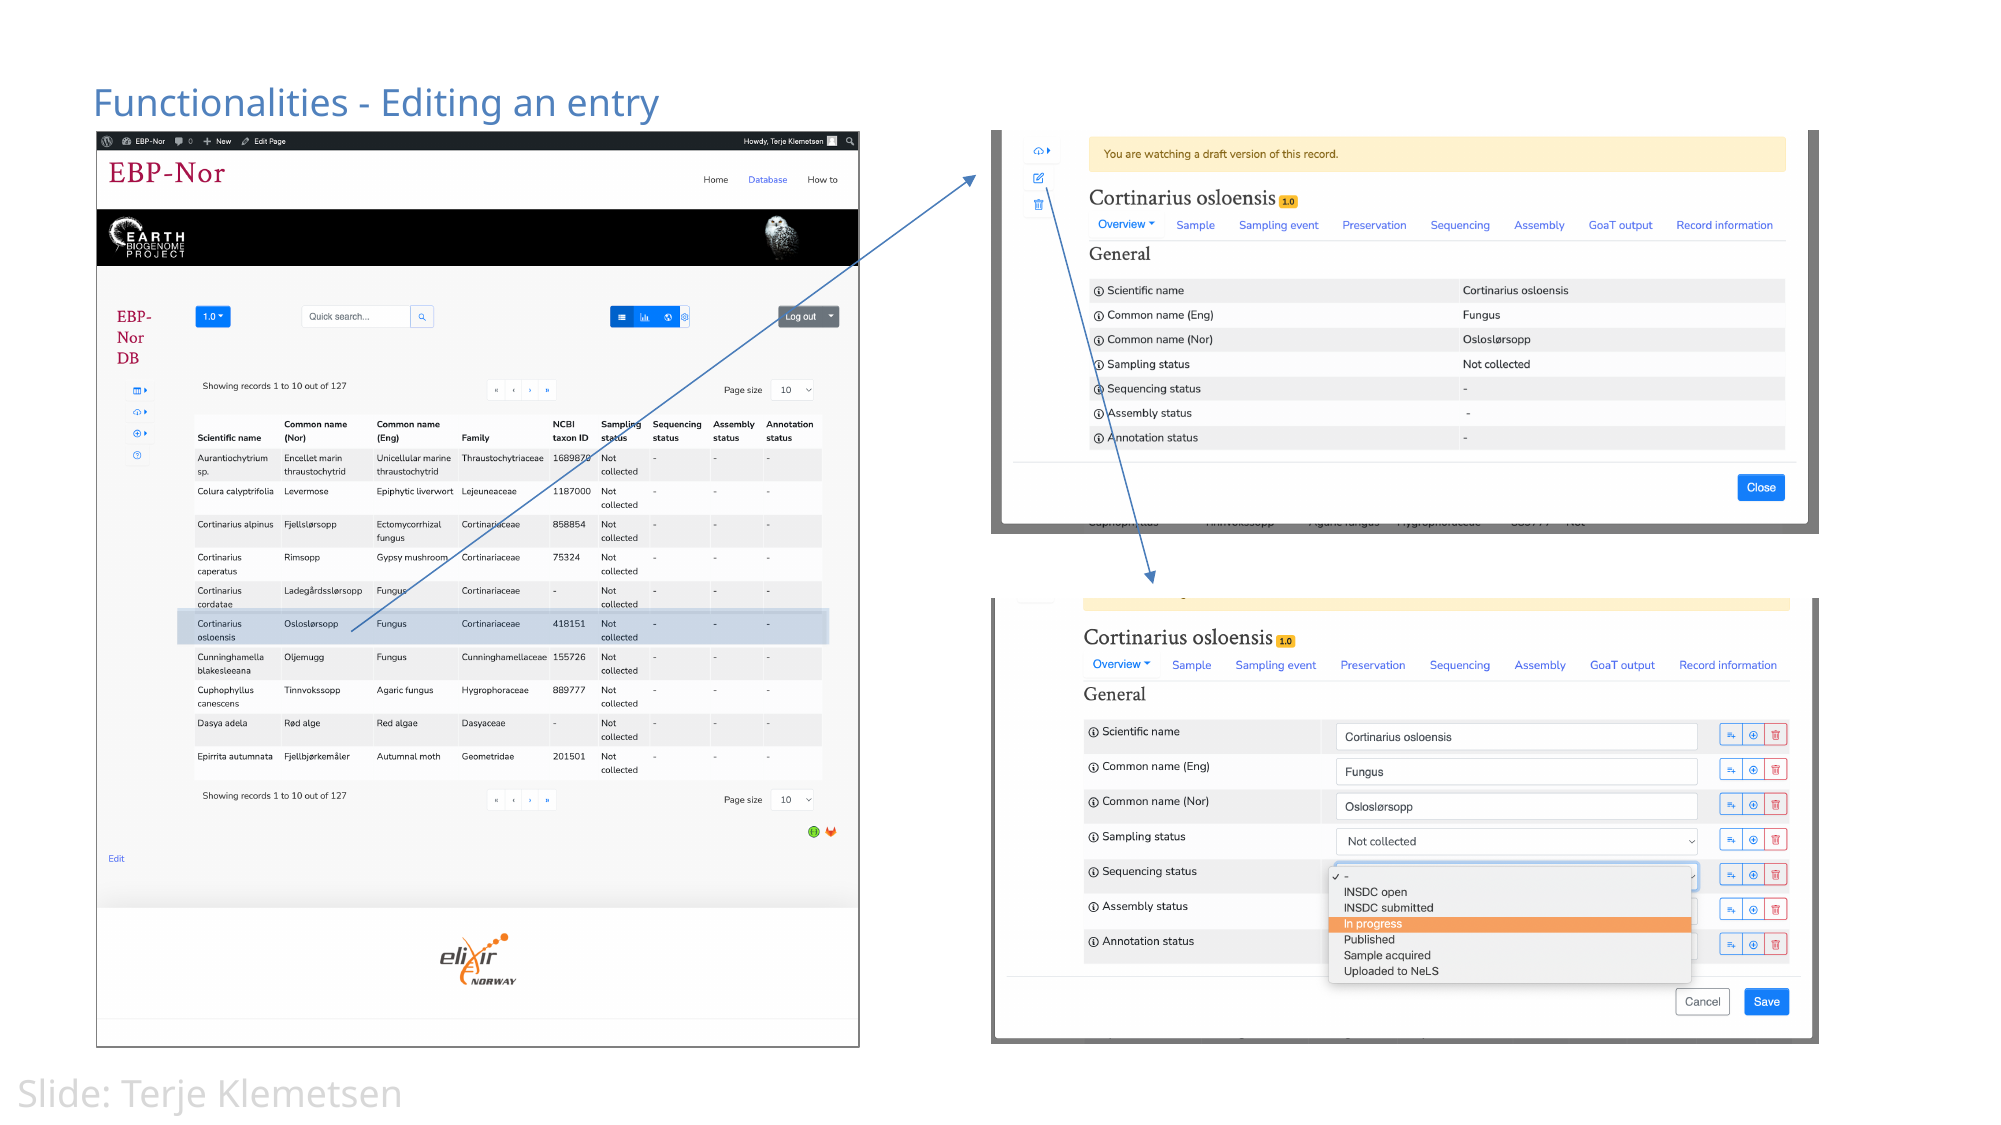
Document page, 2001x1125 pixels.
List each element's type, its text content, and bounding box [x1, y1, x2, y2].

picture [991, 130, 1819, 534]
picture [97, 132, 859, 1047]
text_box Functionalities - Editing an entry [77, 71, 857, 132]
text_box [177, 608, 830, 645]
text_box Slide: Terje Klemetsen [2, 1061, 527, 1123]
picture [991, 598, 1819, 1044]
